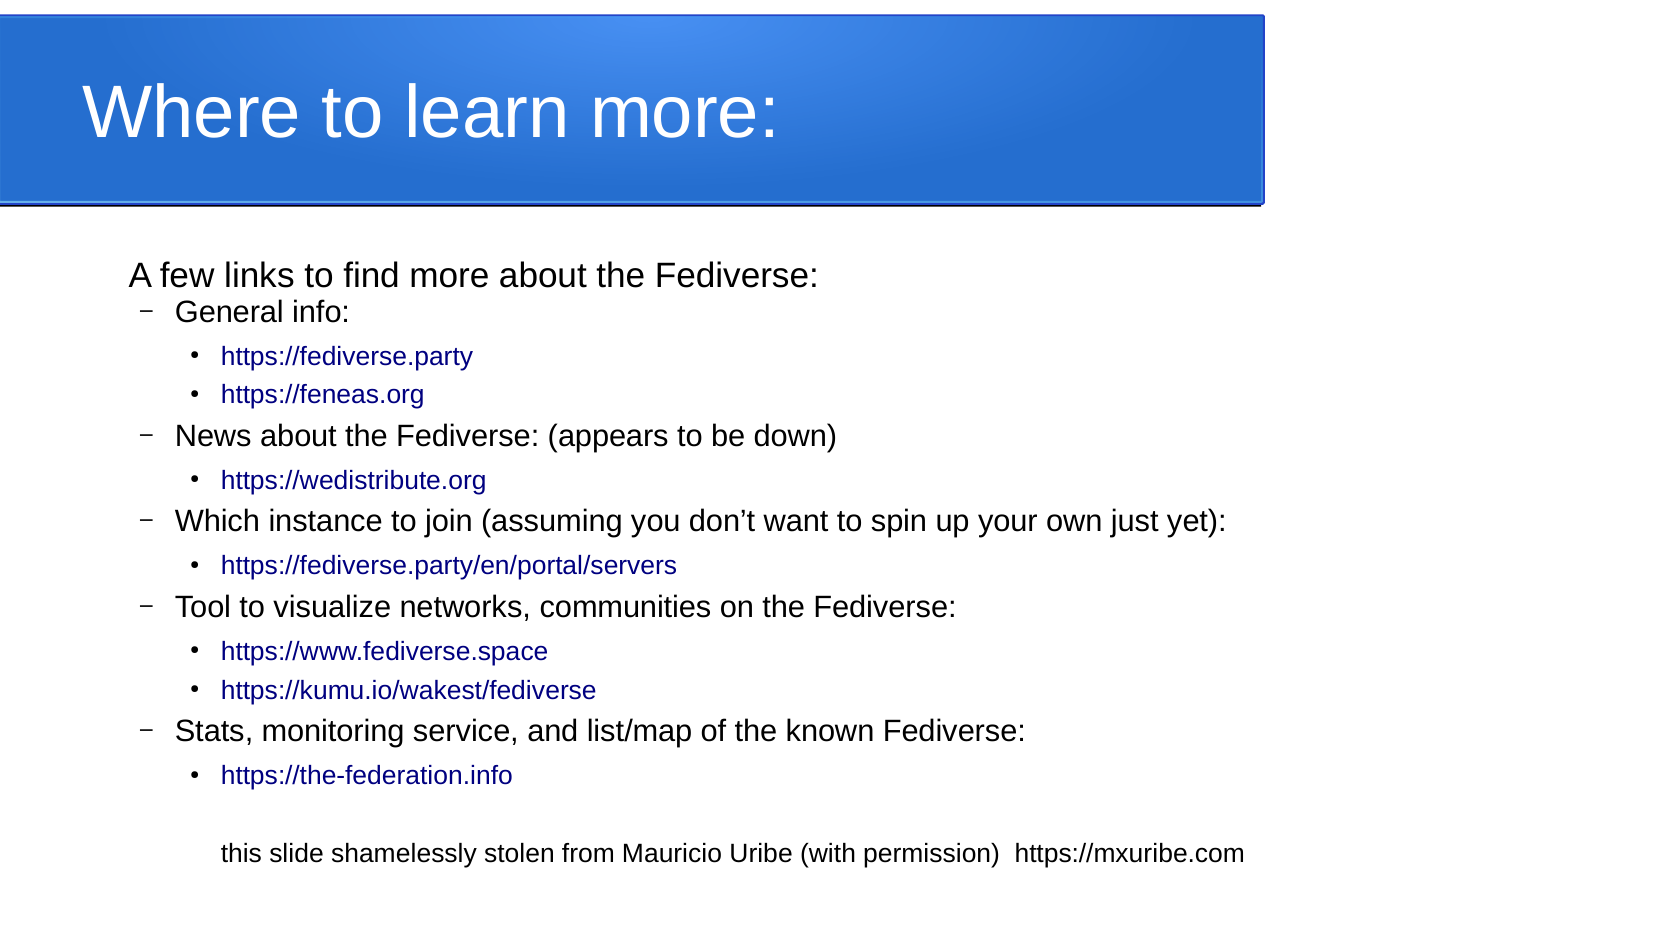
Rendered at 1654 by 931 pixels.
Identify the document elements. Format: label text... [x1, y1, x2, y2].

title Where to learn more: [82, 35, 1235, 189]
list A few links to find more about the Fediverse: General info: https://fediverse.party https://feneas.org News about the Fediverse: (appears to be down) https://wedistribute.org Which instance to join (assuming you don’t want to spin up your own just yet): https://fediverse.party/en/portal/servers Tool to visualize networks, communities on the Fediverse: https://www.fediverse.space https://kumu.io/wakest/fediverse Stats, monitoring service, and list/map of the known Fediverse: https://the-federation.info this slide shamelessly stolen from Mauricio Uribe (with permission) https://mxuribe.com [82, 255, 1571, 871]
